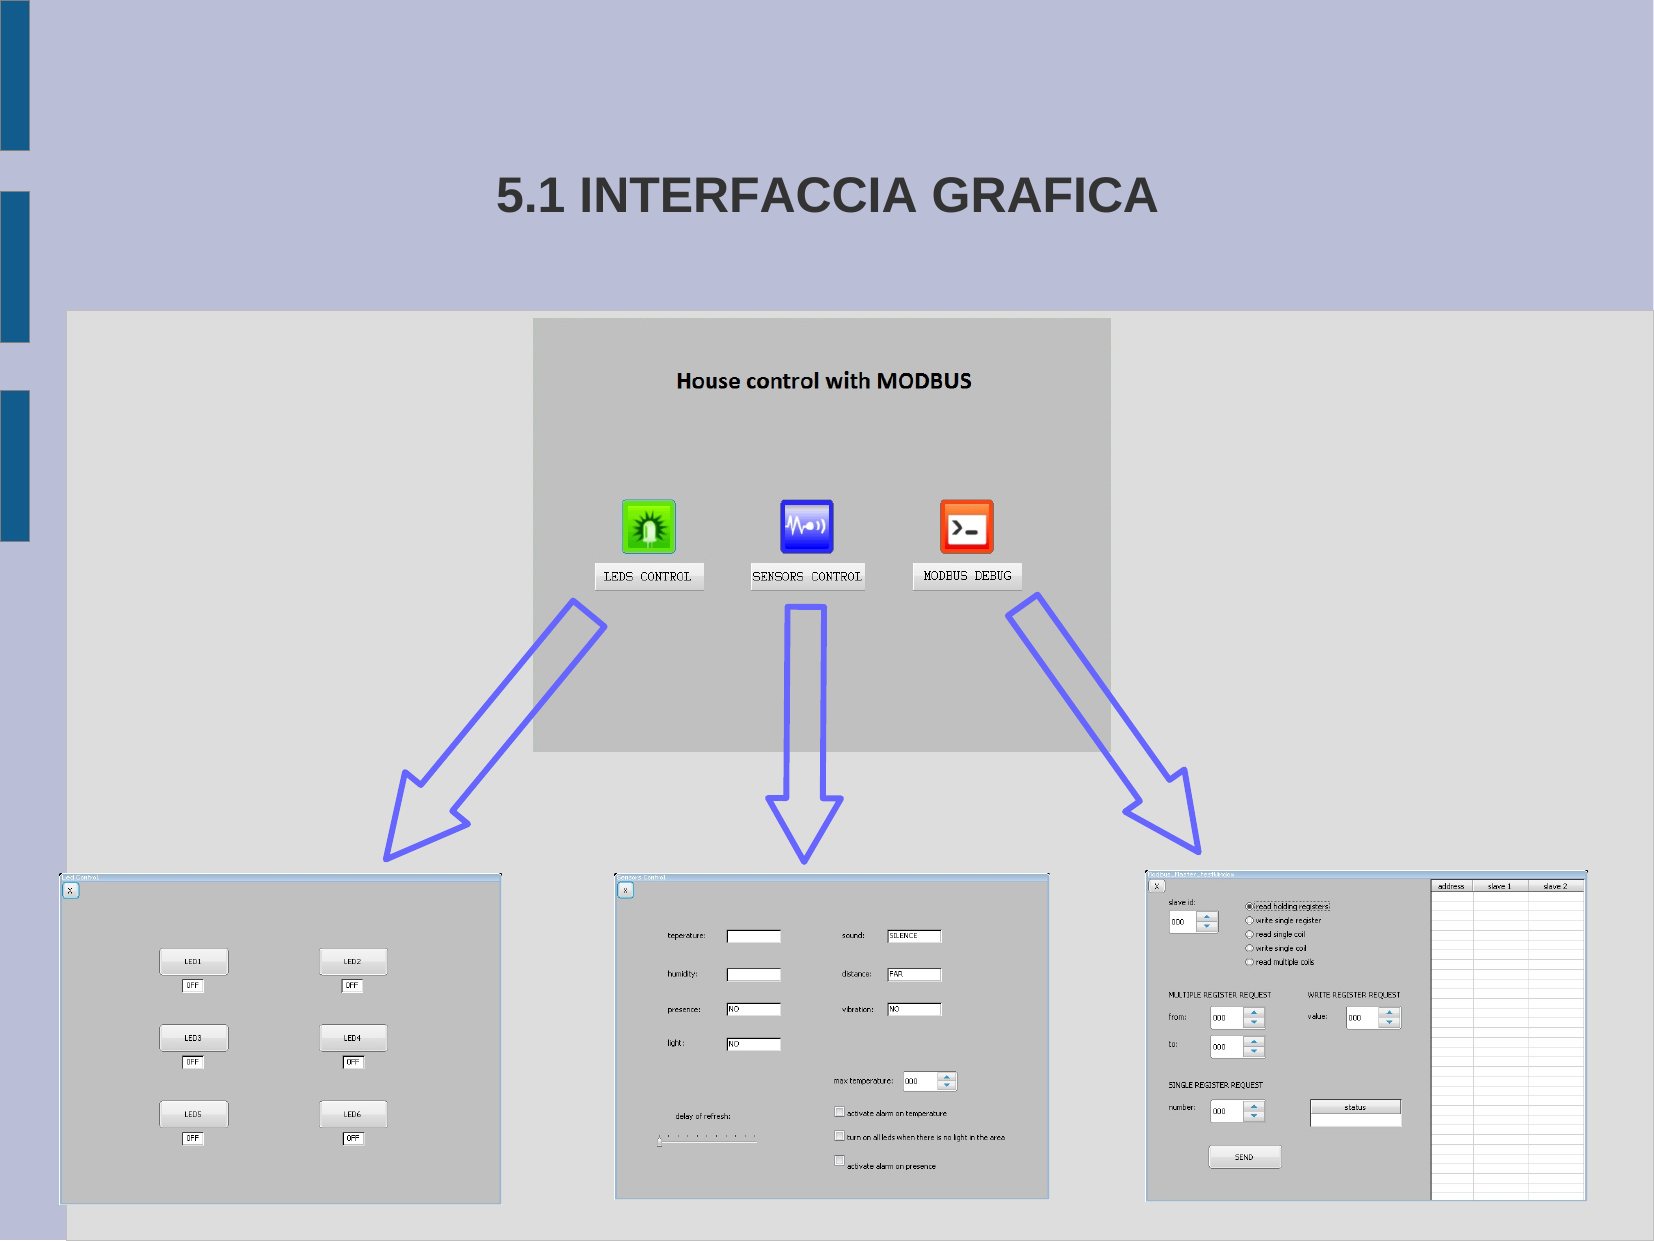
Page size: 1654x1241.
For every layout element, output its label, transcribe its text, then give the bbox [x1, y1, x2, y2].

title 5.1 INTERFACCIA GRAFICA [121, 91, 1534, 299]
picture [614, 873, 1050, 1200]
picture [533, 318, 1111, 752]
picture [59, 873, 502, 1205]
picture [533, 606, 599, 707]
picture [790, 610, 821, 752]
picture [1013, 600, 1111, 752]
picture [1145, 870, 1588, 1202]
